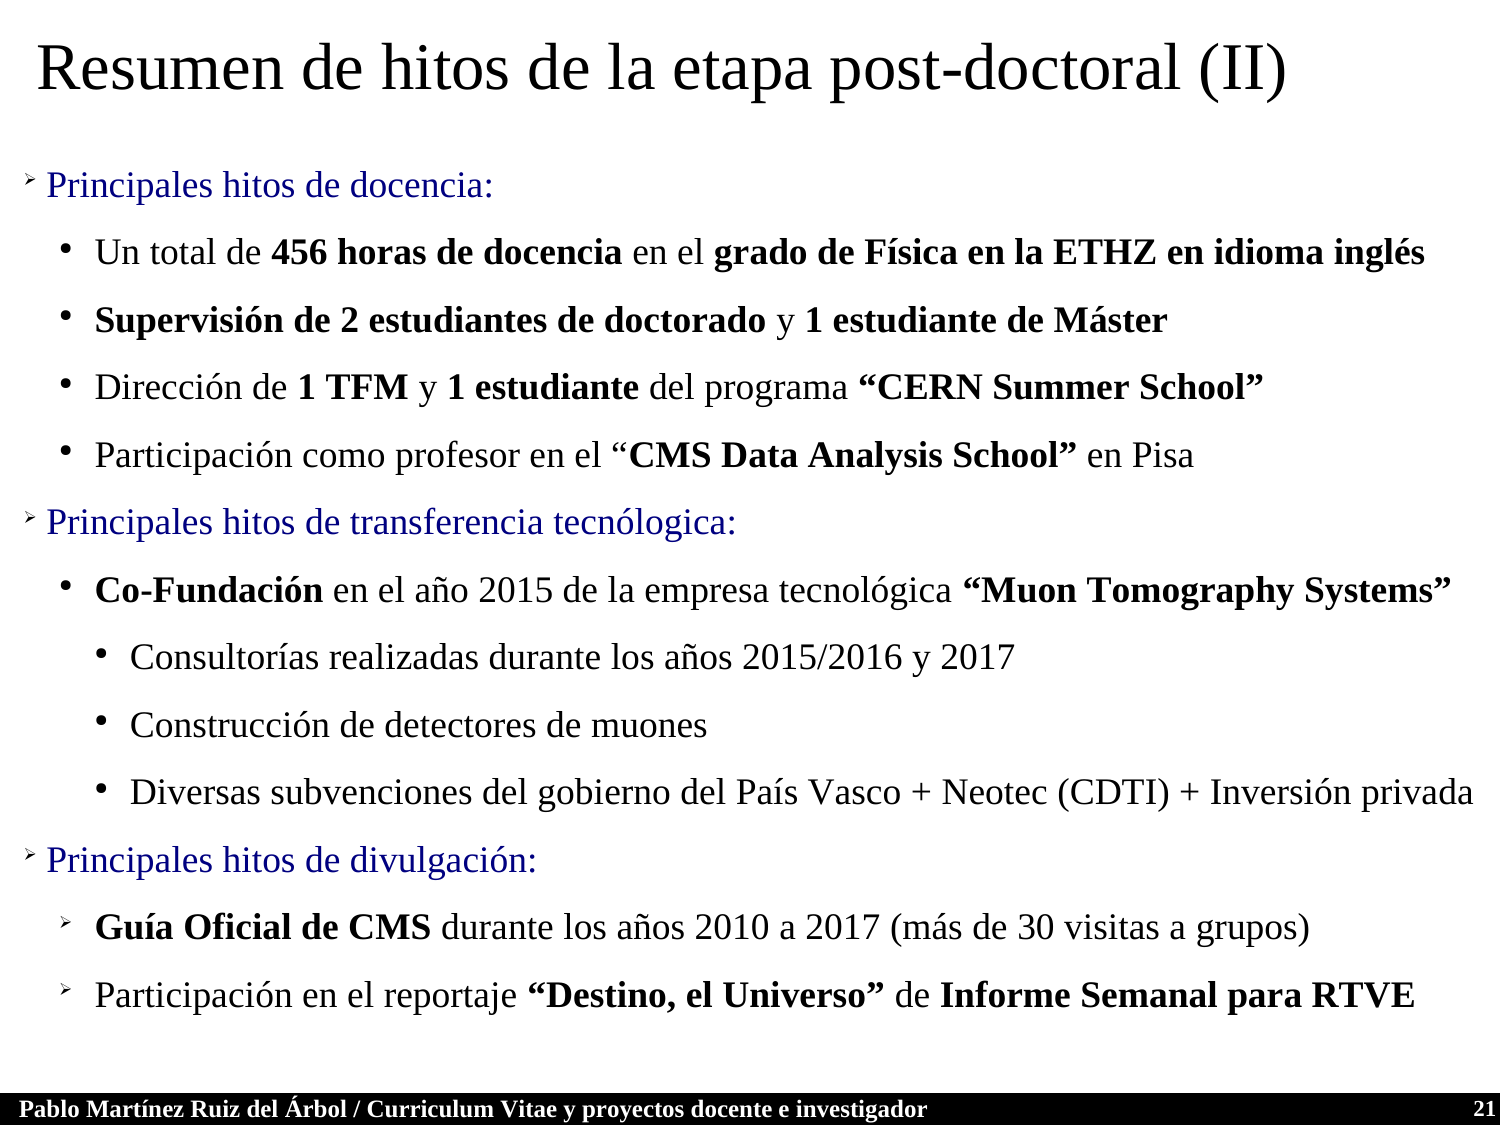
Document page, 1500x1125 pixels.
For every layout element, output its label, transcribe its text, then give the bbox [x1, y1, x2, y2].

text_box Principales hitos de docencia: Un total de 456 horas de docencia en el grado de Física en la ETHZ en idioma inglés Supervisión de 2 estudiantes de doctorado y 1 estudiante de Máster Dirección de 1 TFM y 1 estudiante del programa “CERN Summer School” Participación como profesor en el “CMS Data Analysis School” en Pisa Principales hitos de transferencia tecnólogica: Co-Fundación en el año 2015 de la empresa tecnológica “Muon Tomography Systems” Consultorías realizadas durante los años 2015/2016 y 2017 Construcción de detectores de muones Diversas subvenciones del gobierno del País Vasco + Neotec (CDTI) + Inversión privada Principales hitos de divulgación: Guía Oficial de CMS durante los años 2010 a 2017 (más de 30 visitas a grupos) Participación en el reportaje “Destino, el Universo” de Informe Semanal para RTVE [4, 124, 1500, 867]
text_box Resumen de hitos de la etapa post-doctoral (II) [6, 14, 1321, 122]
